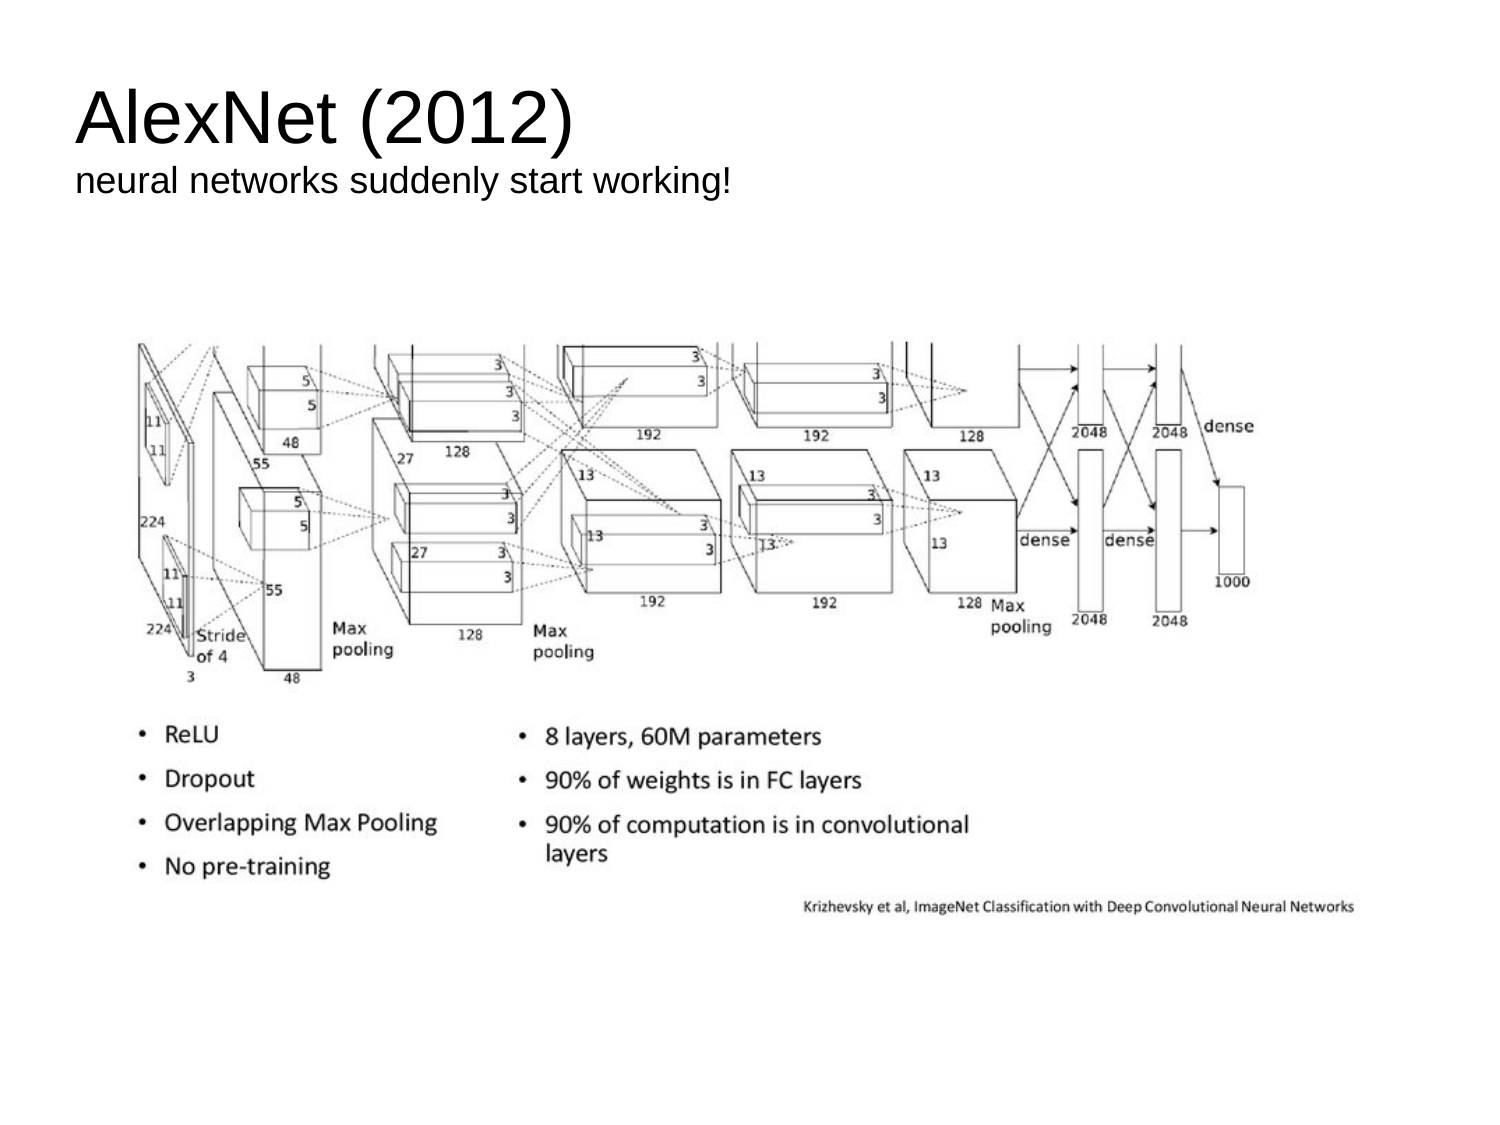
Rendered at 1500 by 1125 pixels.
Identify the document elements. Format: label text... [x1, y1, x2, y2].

title AlexNet (2012) neural networks suddenly start working! [75, 45, 1247, 233]
picture [31, 323, 1460, 935]
